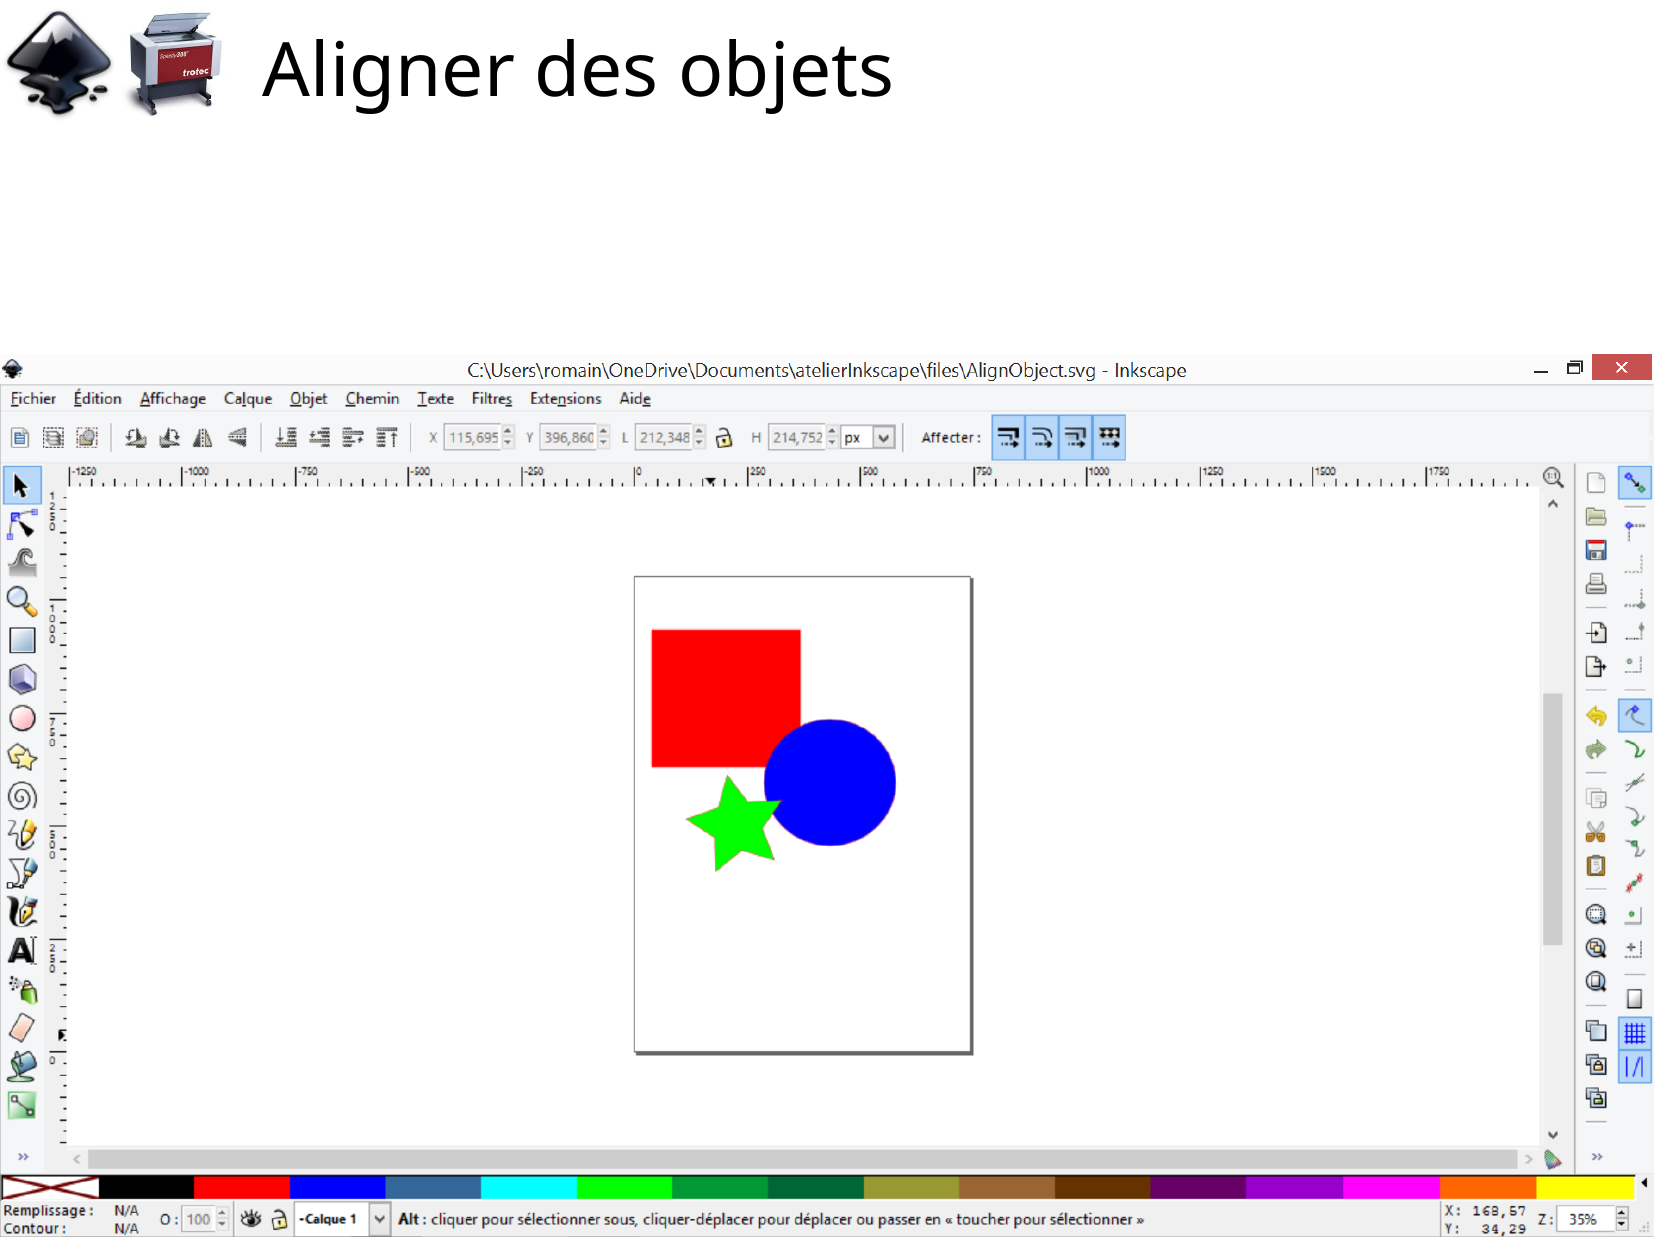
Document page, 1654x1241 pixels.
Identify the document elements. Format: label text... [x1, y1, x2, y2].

picture [0, 354, 1654, 1237]
picture [0, 5, 233, 125]
text_box Aligner des objets [248, 9, 785, 120]
